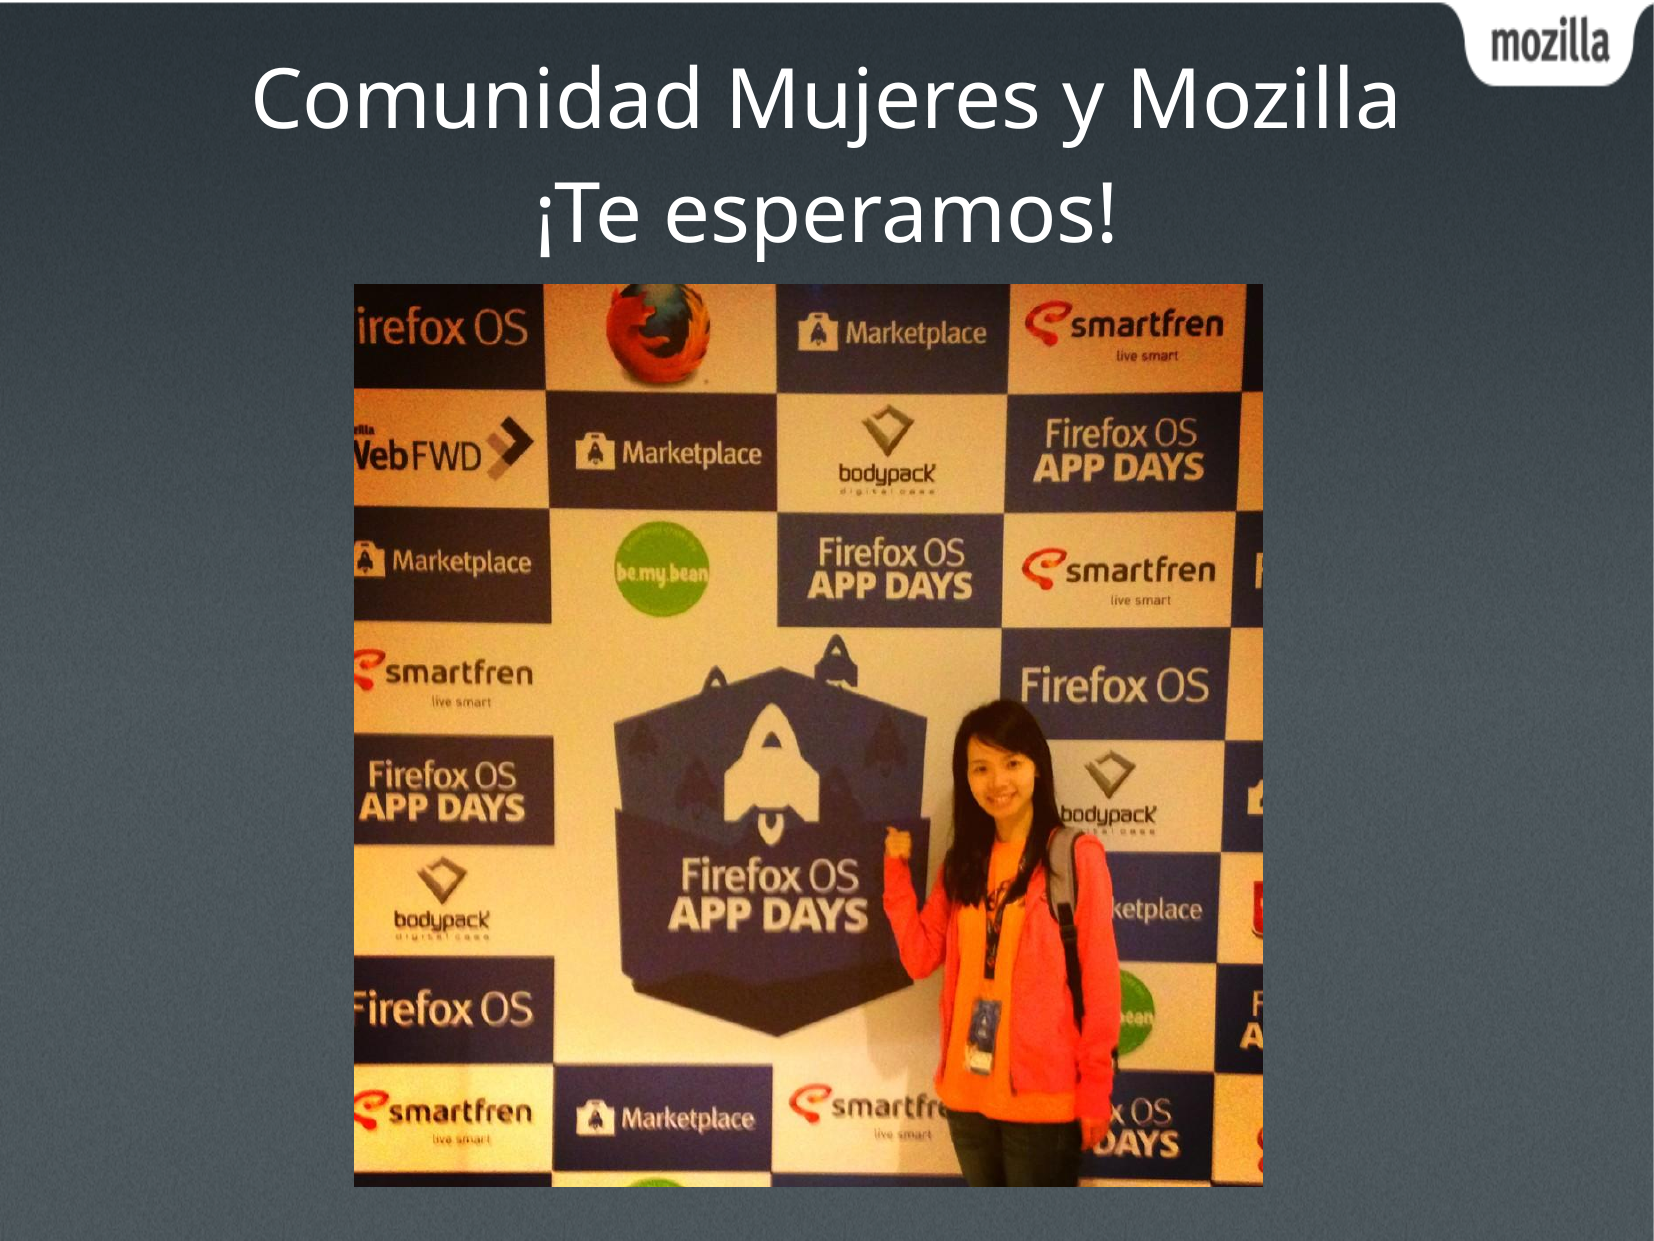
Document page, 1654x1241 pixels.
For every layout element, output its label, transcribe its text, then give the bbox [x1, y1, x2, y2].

title Comunidad Mujeres y Mozilla ¡Te esperamos! [82, 39, 1571, 267]
picture [0, 0, 1654, 1241]
